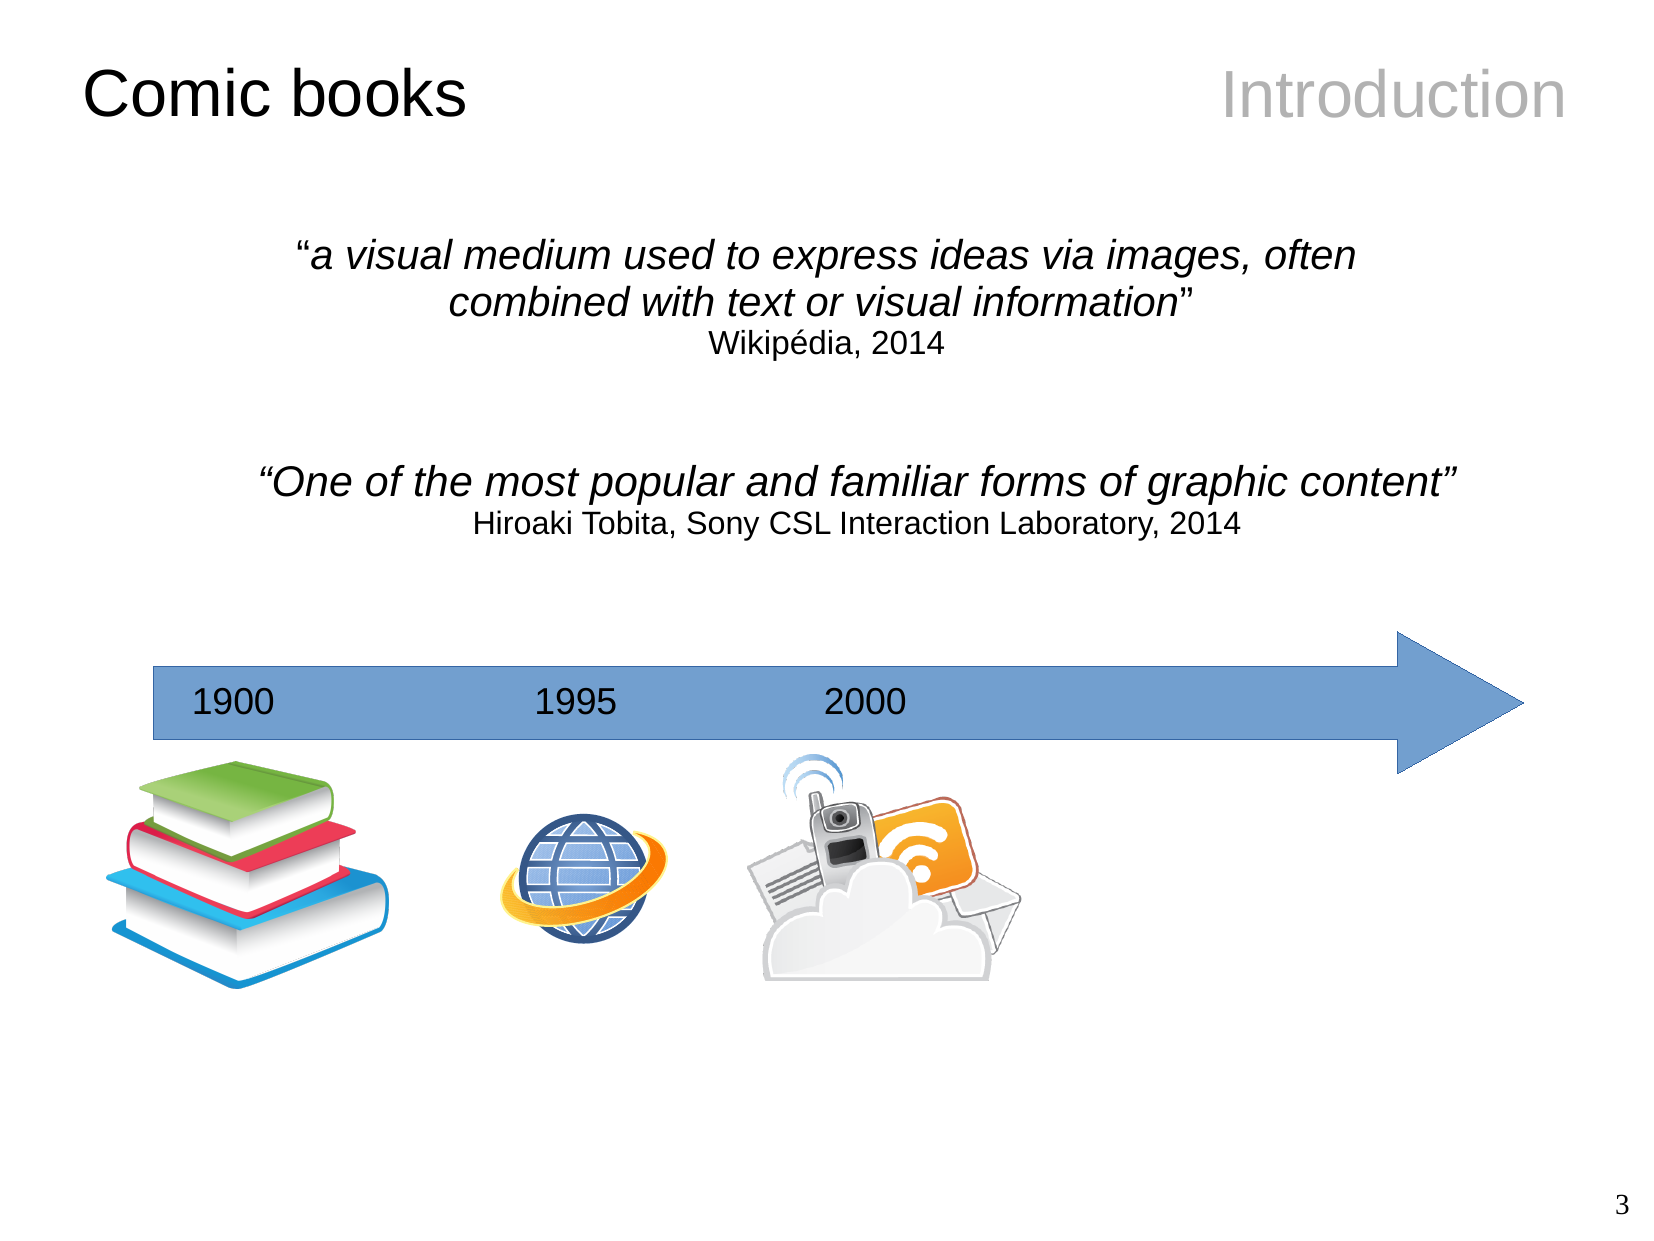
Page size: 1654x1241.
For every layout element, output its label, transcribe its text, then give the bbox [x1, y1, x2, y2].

text_box 1995 [519, 673, 733, 731]
picture [747, 754, 1028, 981]
list “One of the most popular and familiar forms of graphic content” Hiroaki Tobita, Sony CSL Interaction Laboratory, 2014 [82, 188, 1571, 544]
picture [106, 761, 389, 989]
text_box 1900 [177, 673, 355, 731]
text_box [153, 631, 1524, 774]
title Comic books [82, 41, 1170, 146]
picture [494, 784, 674, 963]
text_box 2000 [809, 673, 1034, 731]
